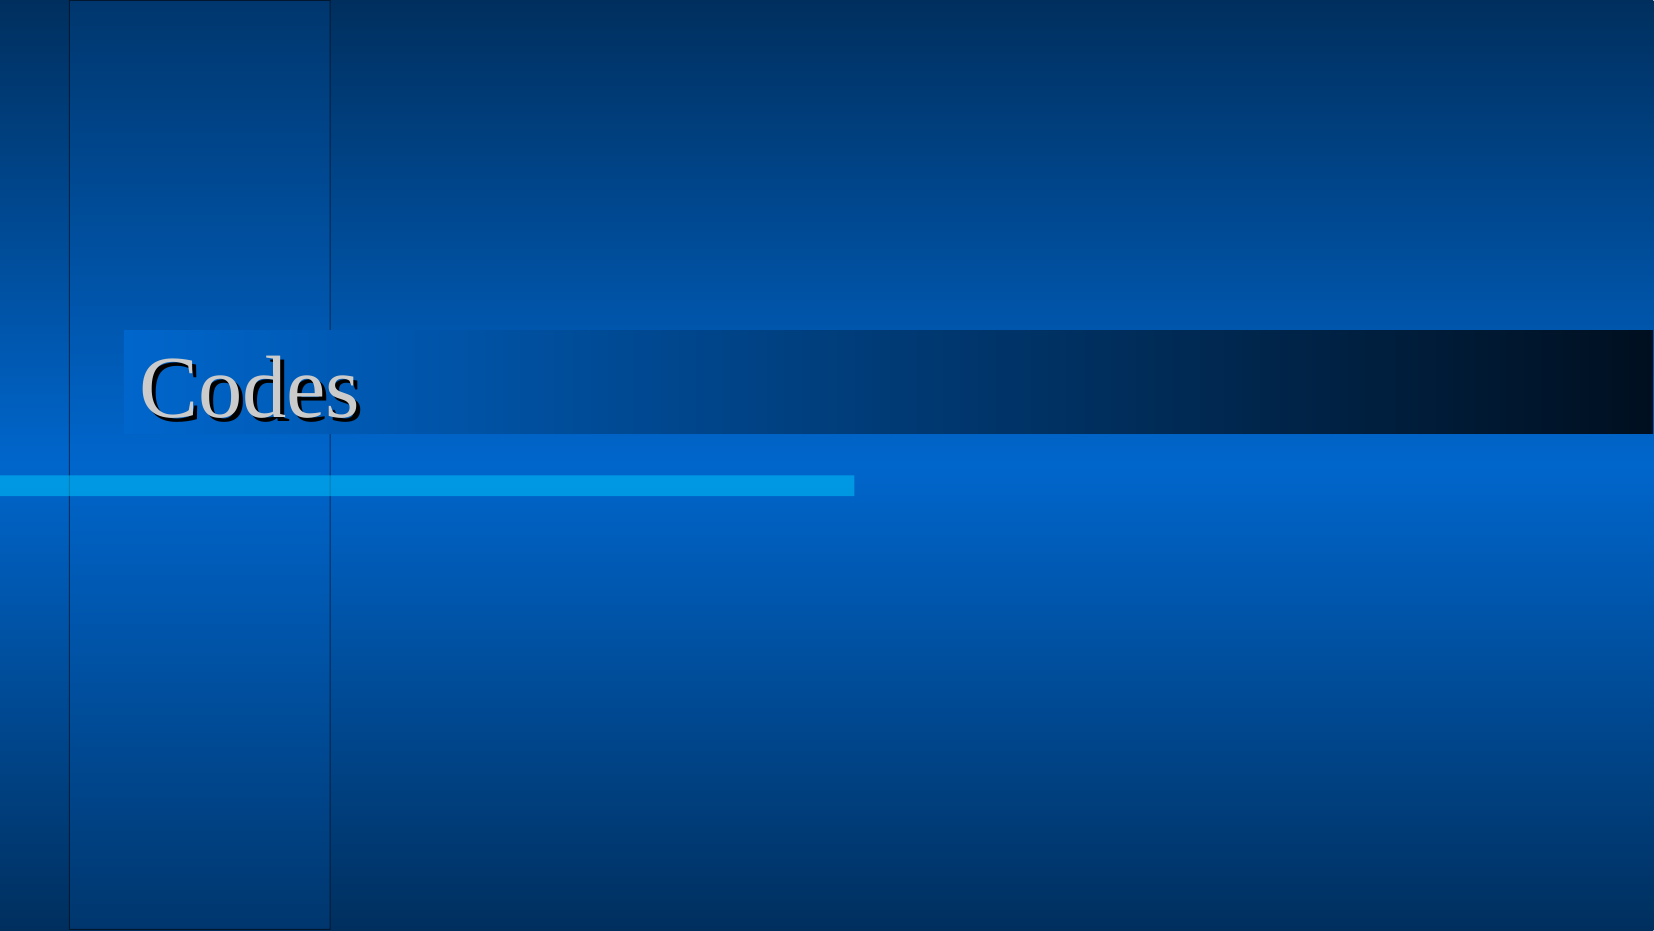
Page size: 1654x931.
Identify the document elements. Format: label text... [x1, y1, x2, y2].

title Codes [124, 309, 1530, 466]
